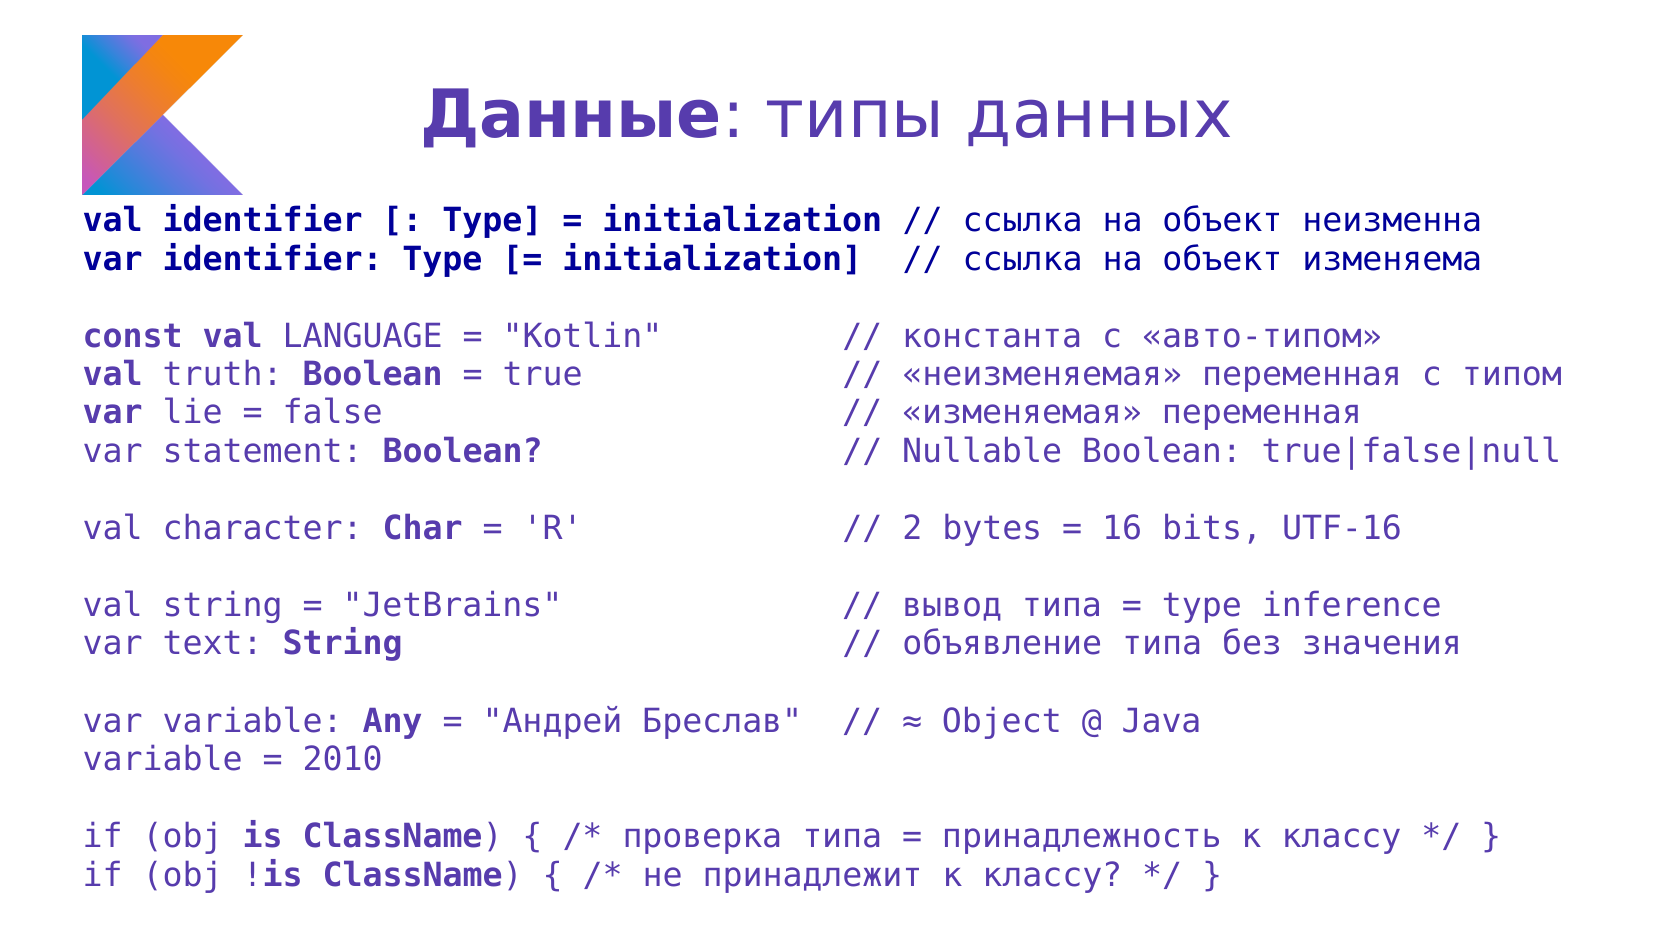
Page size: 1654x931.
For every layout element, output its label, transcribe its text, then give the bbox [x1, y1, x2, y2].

subtitle val identifier [: Type] = initialization // ссылка на объект неизменна var identifier: Type [= initialization] // ссылка на объект изменяема const val LANGUAGE = "Kotlin" // константа с «авто-типом» val truth: Boolean = true // «неизменяемая» переменная с типом var lie = false // «изменяемая» переменная var statement: Boolean? // Nullable Boolean: true|false|null val character: Char = 'R' // 2 bytes = 16 bits, UTF-16 val string = "JetBrains" // вывод типа = type inference var text: String // объявление типа без значения var variable: Any = "Андрей Бреслав" // ≈ Object @ Java variable = 2010 if (obj is ClassName) { /* проверка типа = принадлежность к классу */ } if (obj !is ClassName) { /* не принадлежит к классу? */ } [82, 200, 1571, 894]
picture [82, 35, 243, 195]
title Данные: типы данных [243, 37, 1571, 193]
